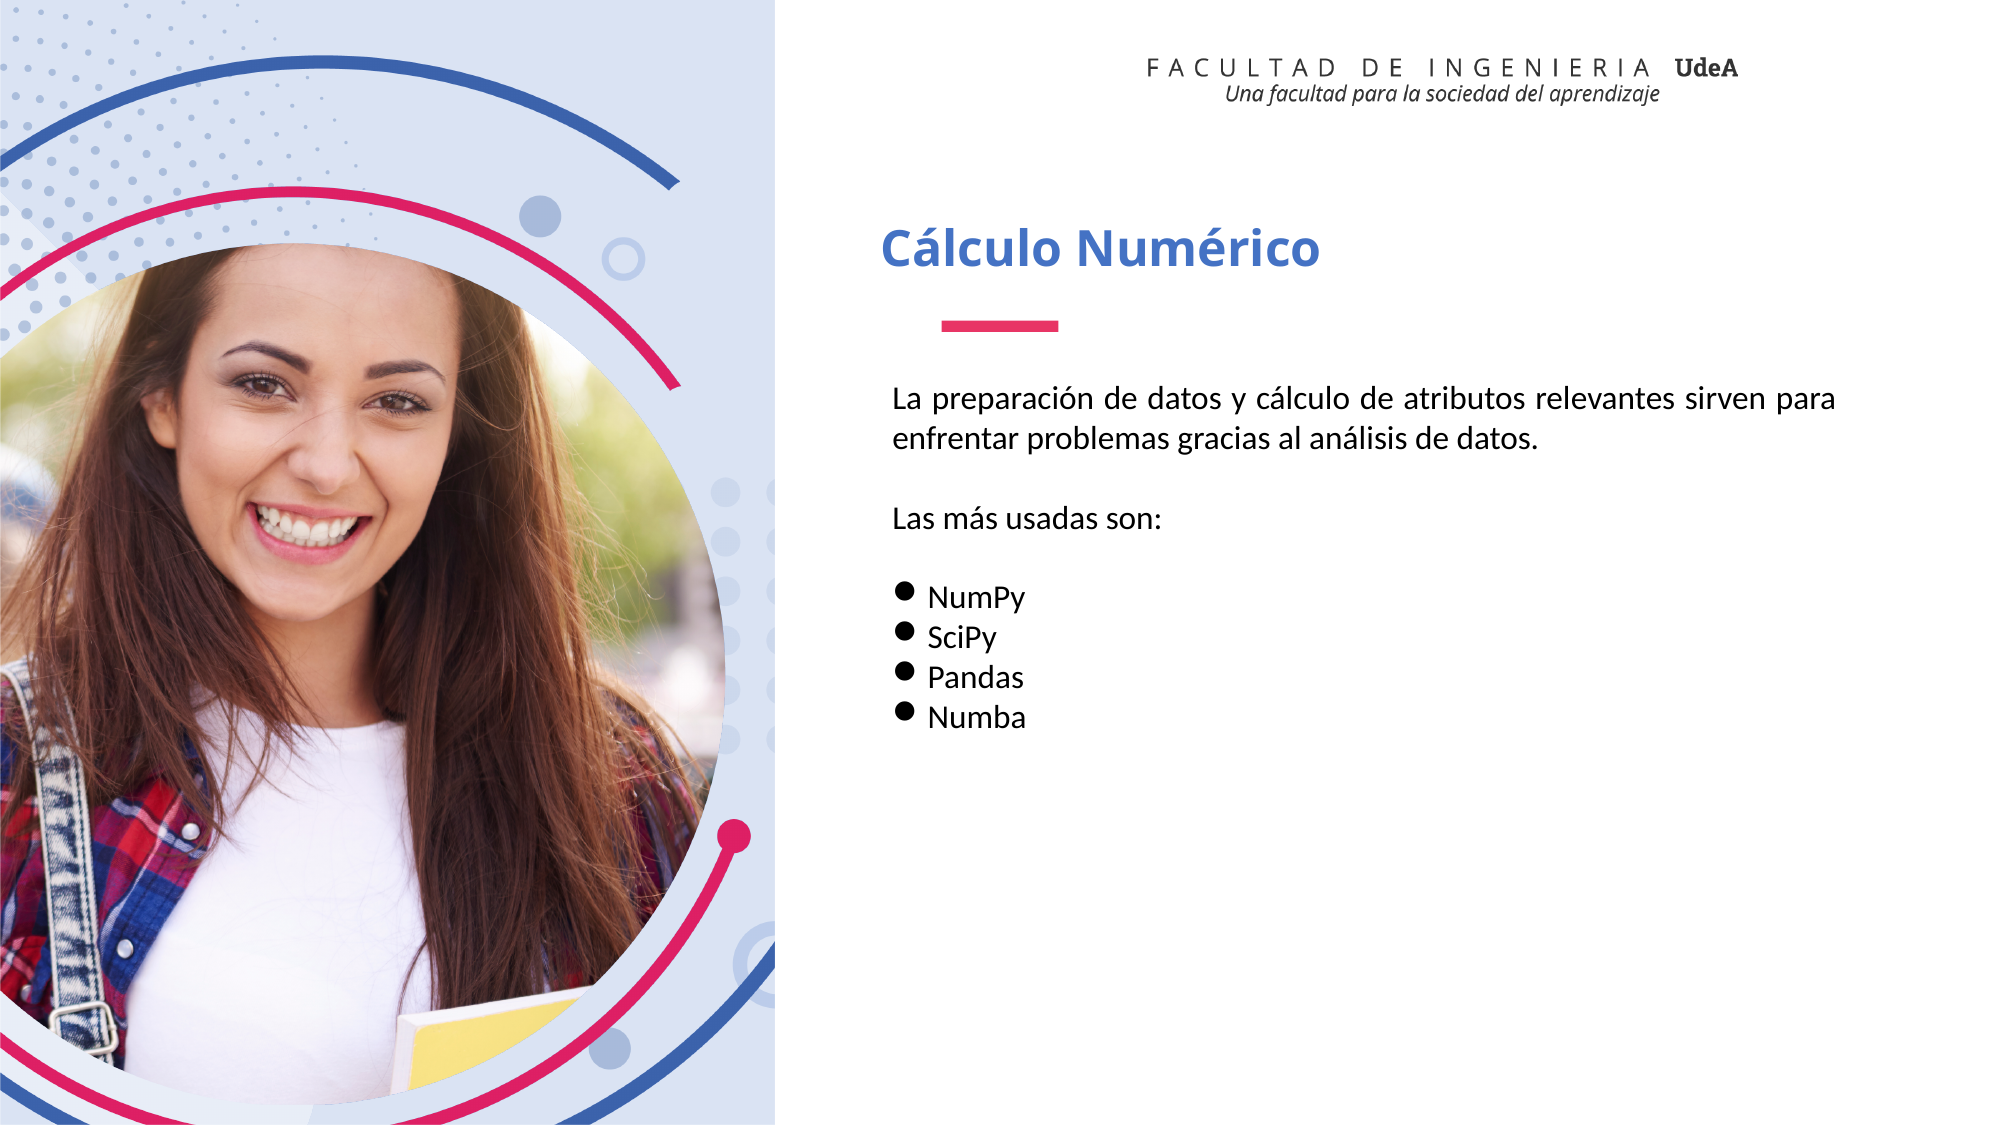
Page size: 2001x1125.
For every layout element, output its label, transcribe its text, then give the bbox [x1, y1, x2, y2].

picture [1148, 57, 1738, 106]
picture [0, 0, 775, 1125]
text_box La preparación de datos y cálculo de atributos relevantes sirven para enfrentar problemas gracias al análisis de datos. Las más usadas son: NumPy SciPy Pandas Numba [877, 368, 1853, 743]
text_box Cálculo Numérico [865, 195, 1762, 306]
